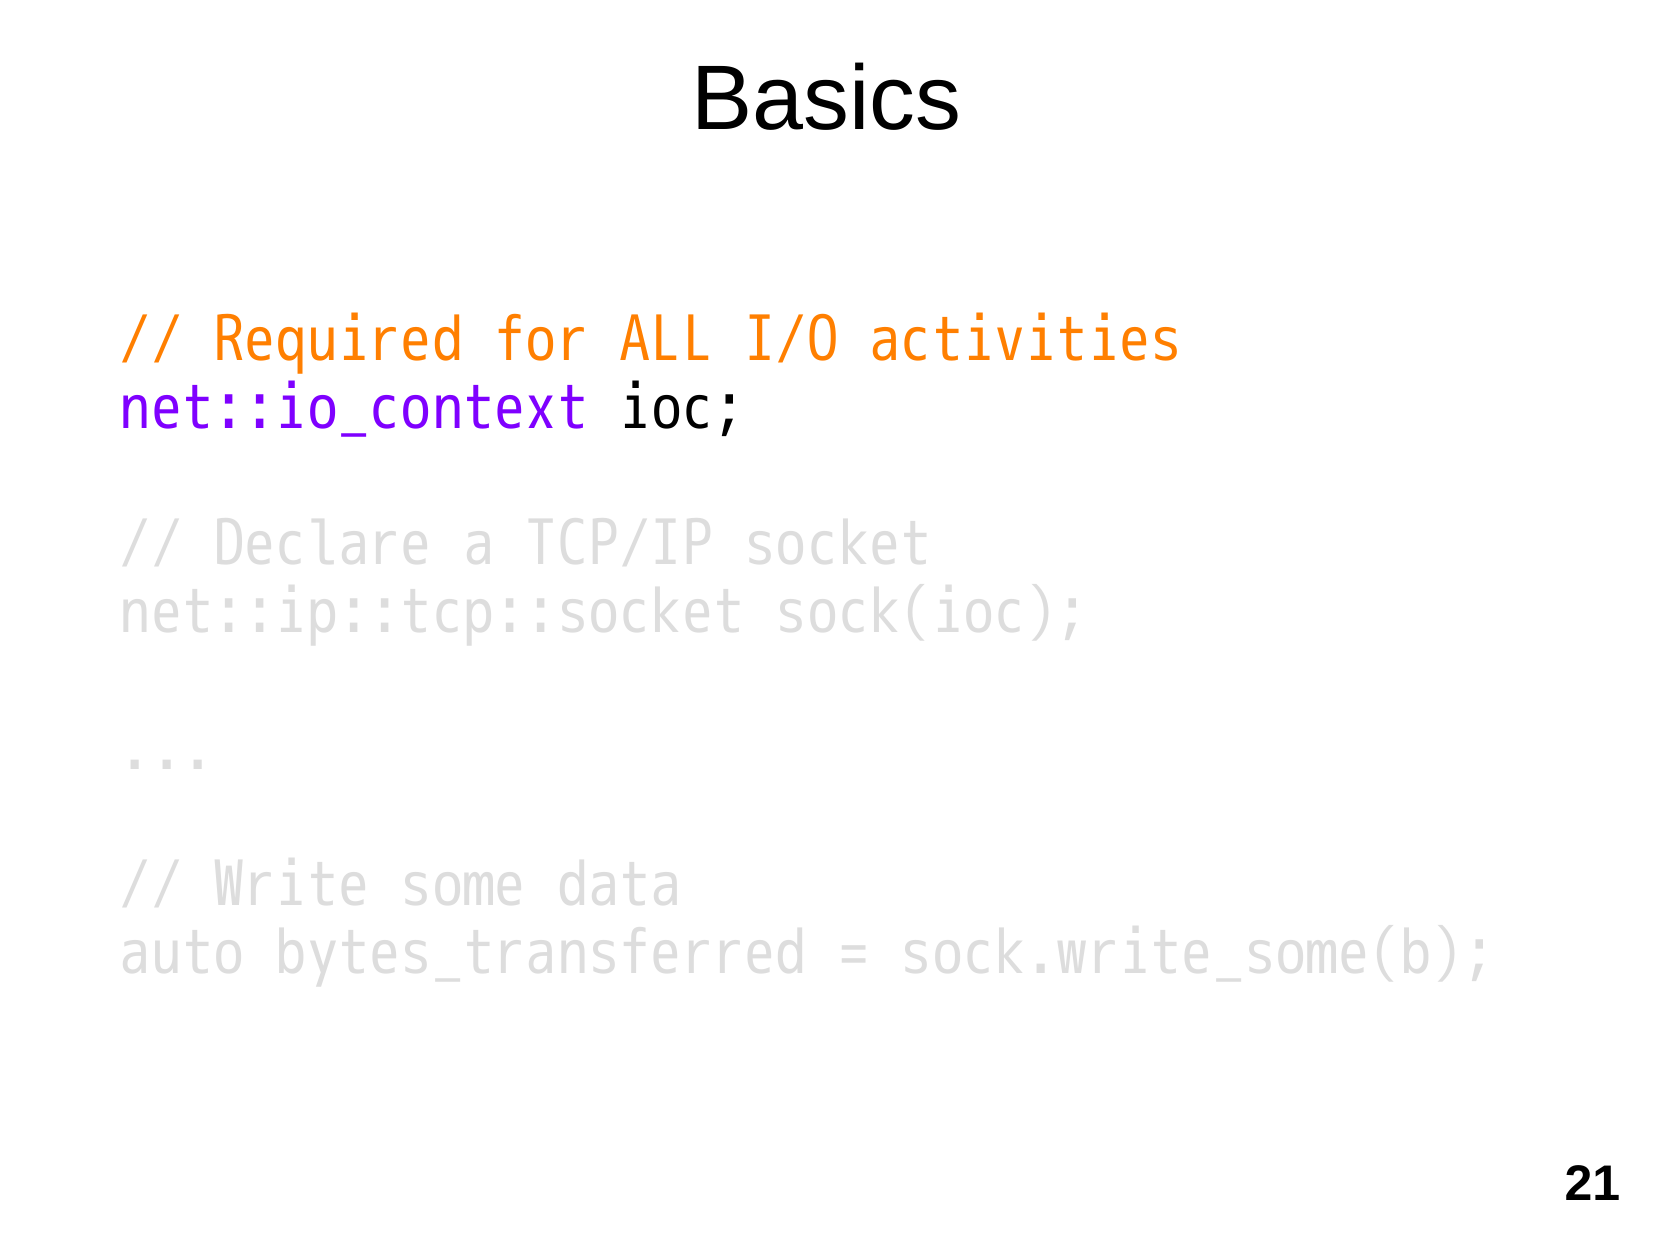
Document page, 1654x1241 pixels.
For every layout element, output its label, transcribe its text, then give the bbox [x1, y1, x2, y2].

title Basics [82, 15, 1571, 181]
text_box // Required for ALL I/O activities net::io_context ioc; // Declare a TCP/IP socket net::ip::tcp::socket sock(ioc); ... // Write some data auto bytes_transferred = sock.write_some(b); [104, 300, 1575, 990]
